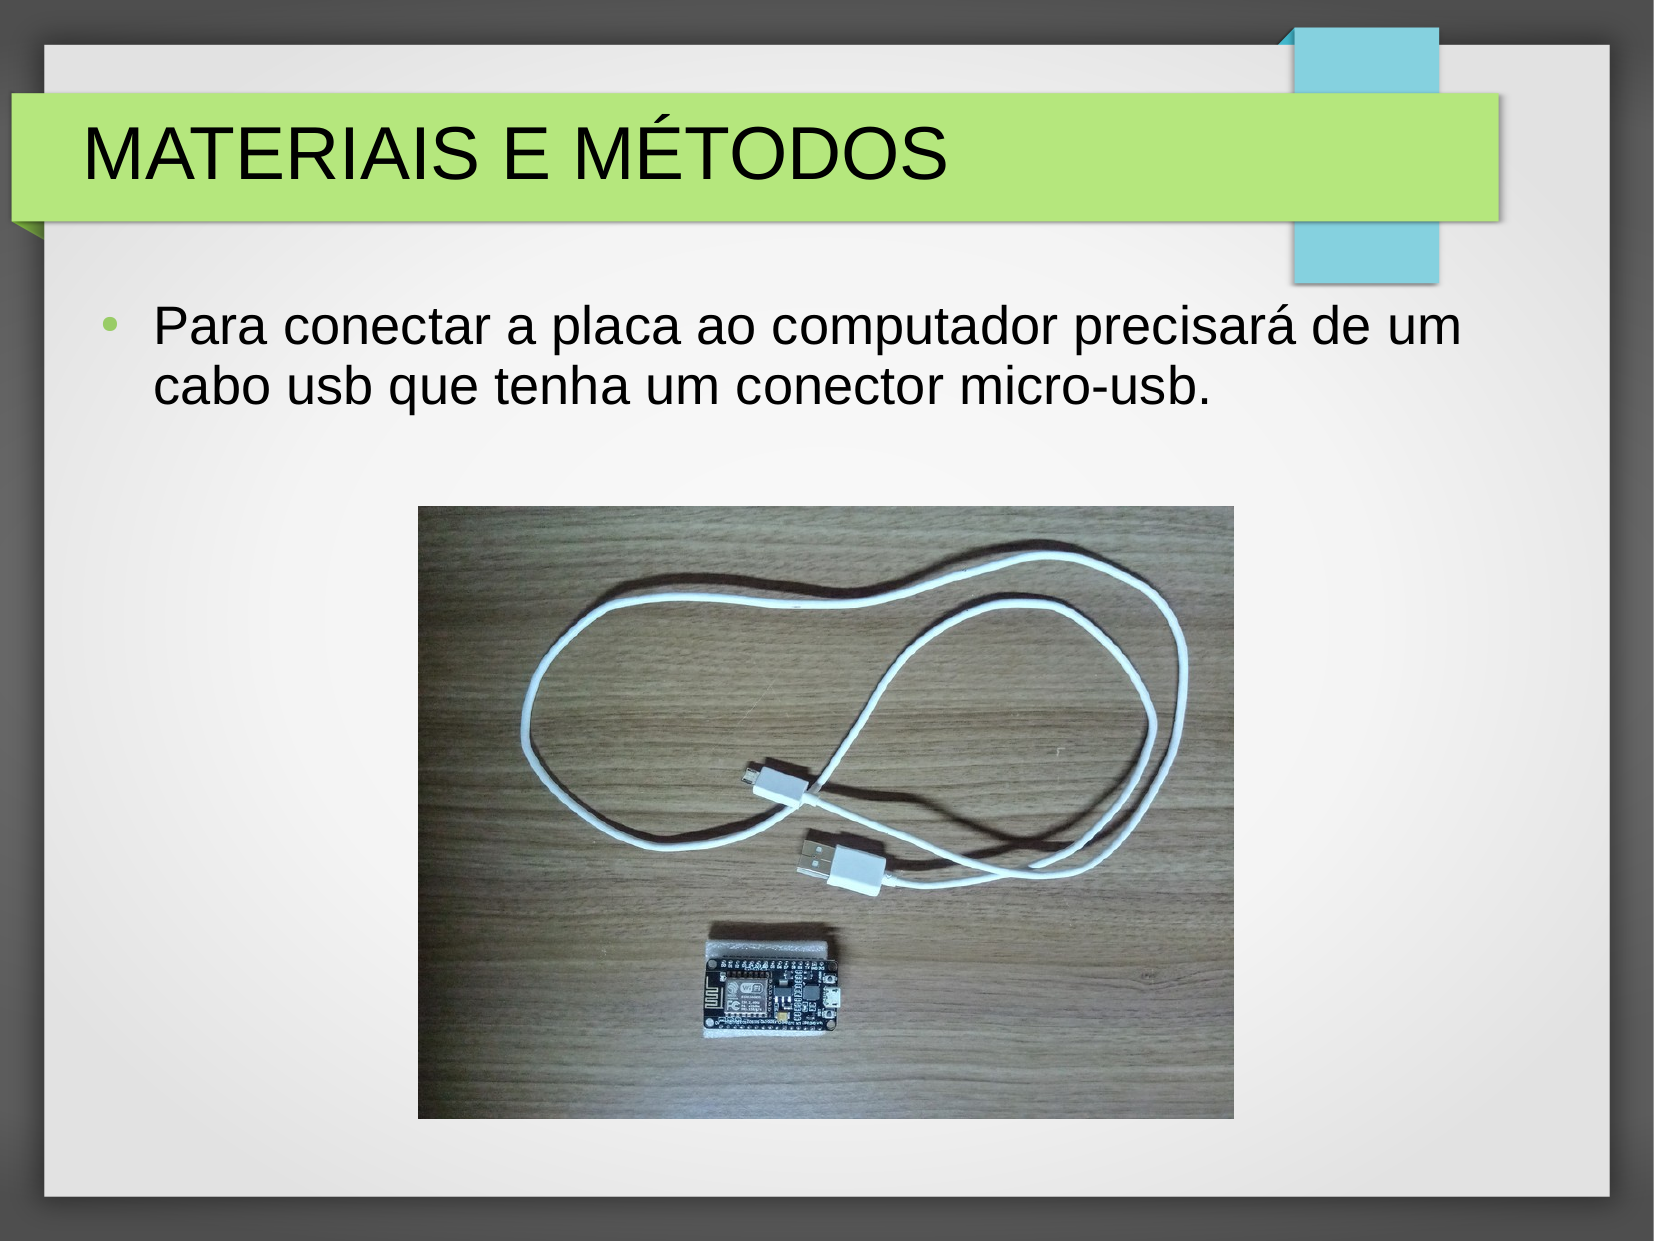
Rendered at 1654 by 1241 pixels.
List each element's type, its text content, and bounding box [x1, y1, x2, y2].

list Para conectar a placa ao computador precisará de um cabo usb que tenha um conector micro-usb. [82, 295, 1571, 1015]
title MATERIAIS E MÉTODOS [82, 94, 1264, 213]
picture [0, 0, 1654, 1241]
